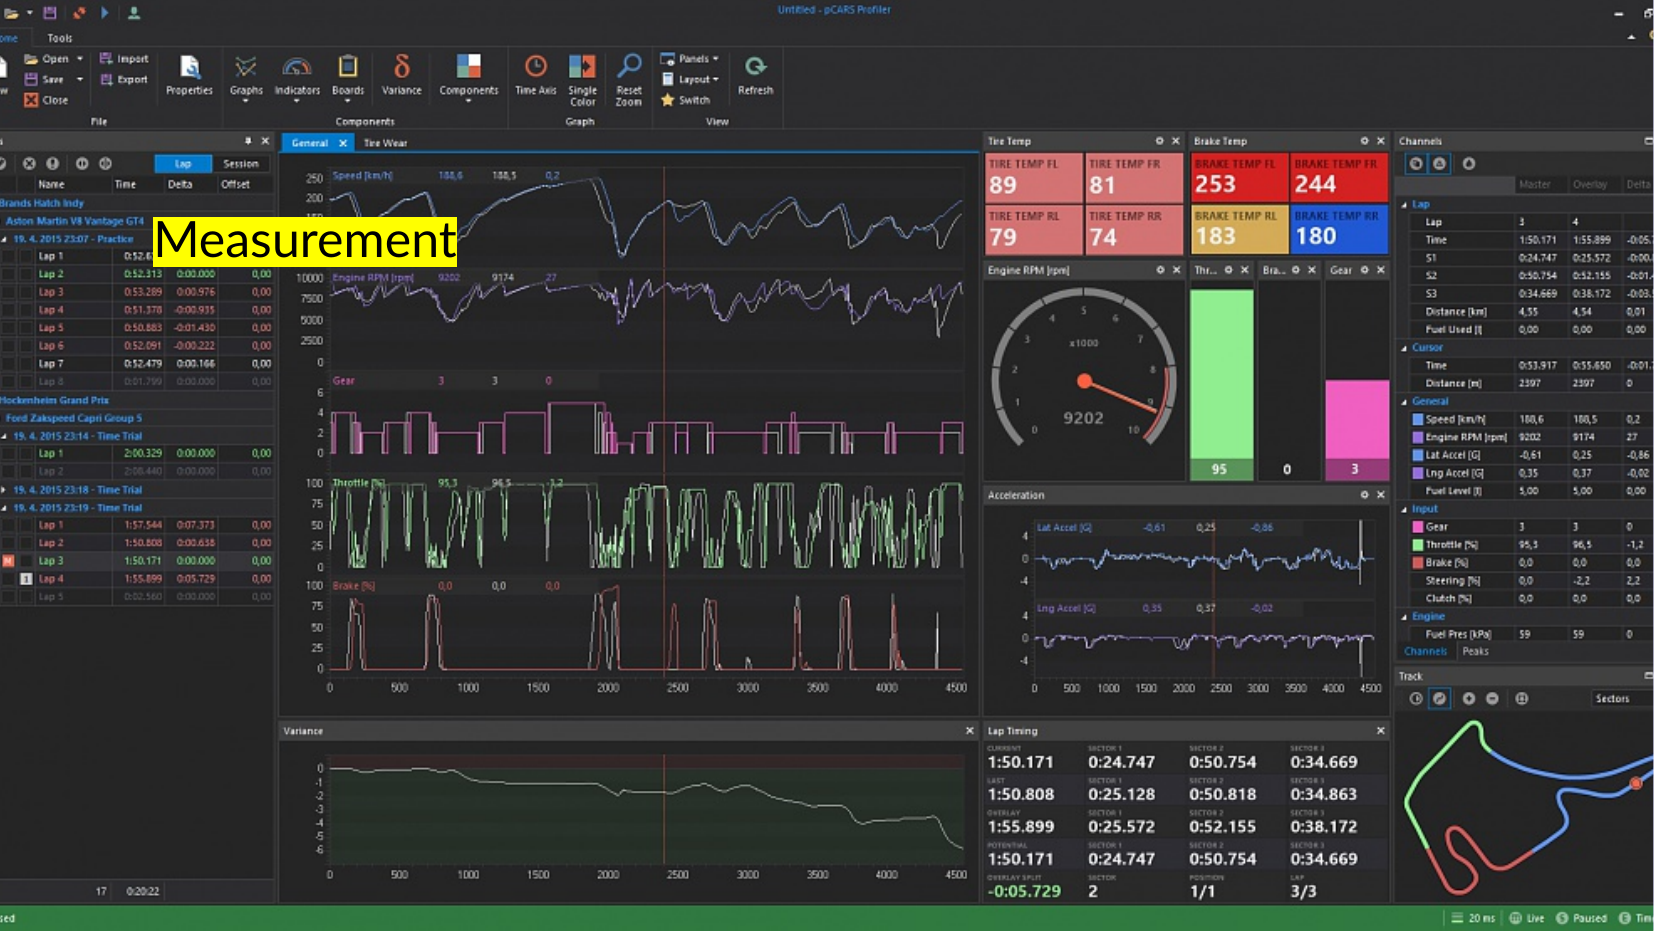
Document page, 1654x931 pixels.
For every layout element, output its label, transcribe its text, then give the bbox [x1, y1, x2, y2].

picture [0, 0, 1654, 931]
list Measurement [82, 217, 1571, 839]
